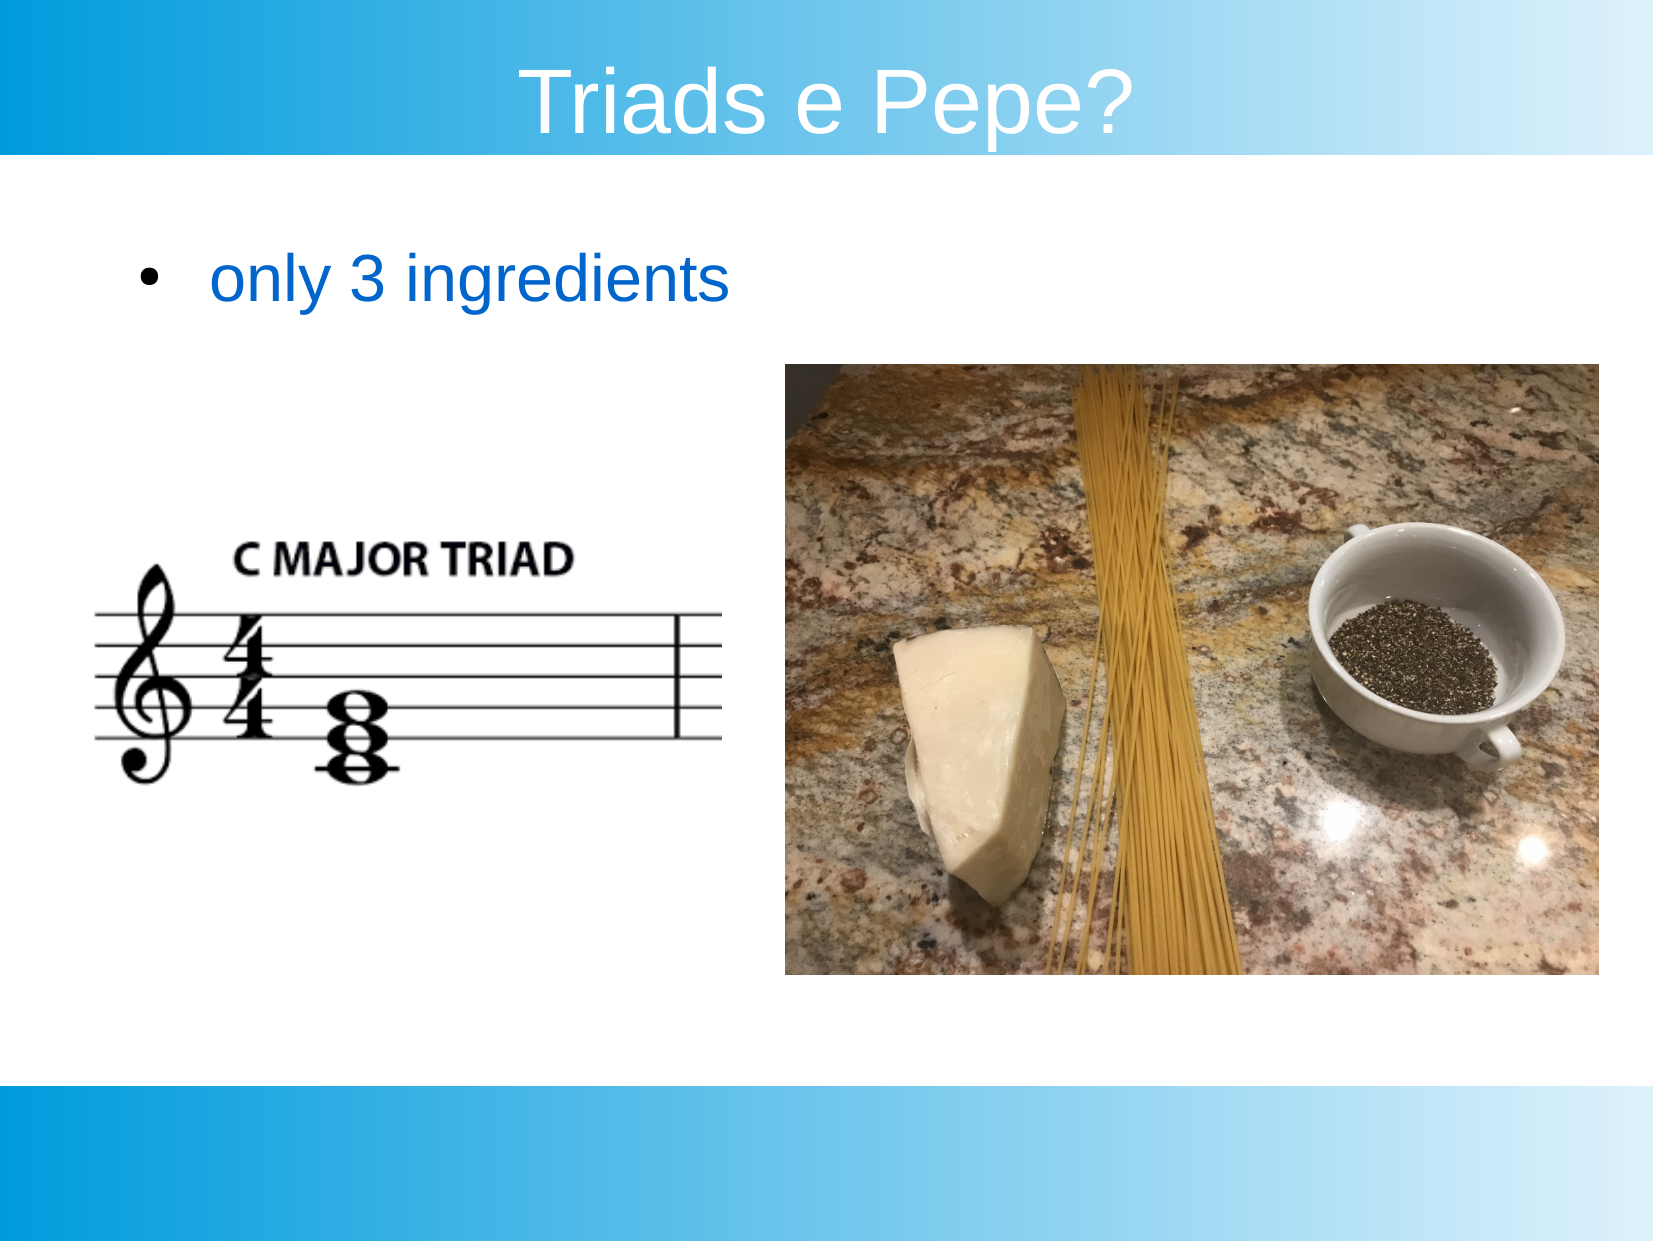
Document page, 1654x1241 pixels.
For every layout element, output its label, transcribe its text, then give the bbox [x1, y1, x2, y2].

picture [60, 501, 722, 826]
list only 3 ingredients [120, 240, 841, 436]
picture [785, 364, 1599, 976]
title Triads e Pepe? [82, 49, 1571, 155]
